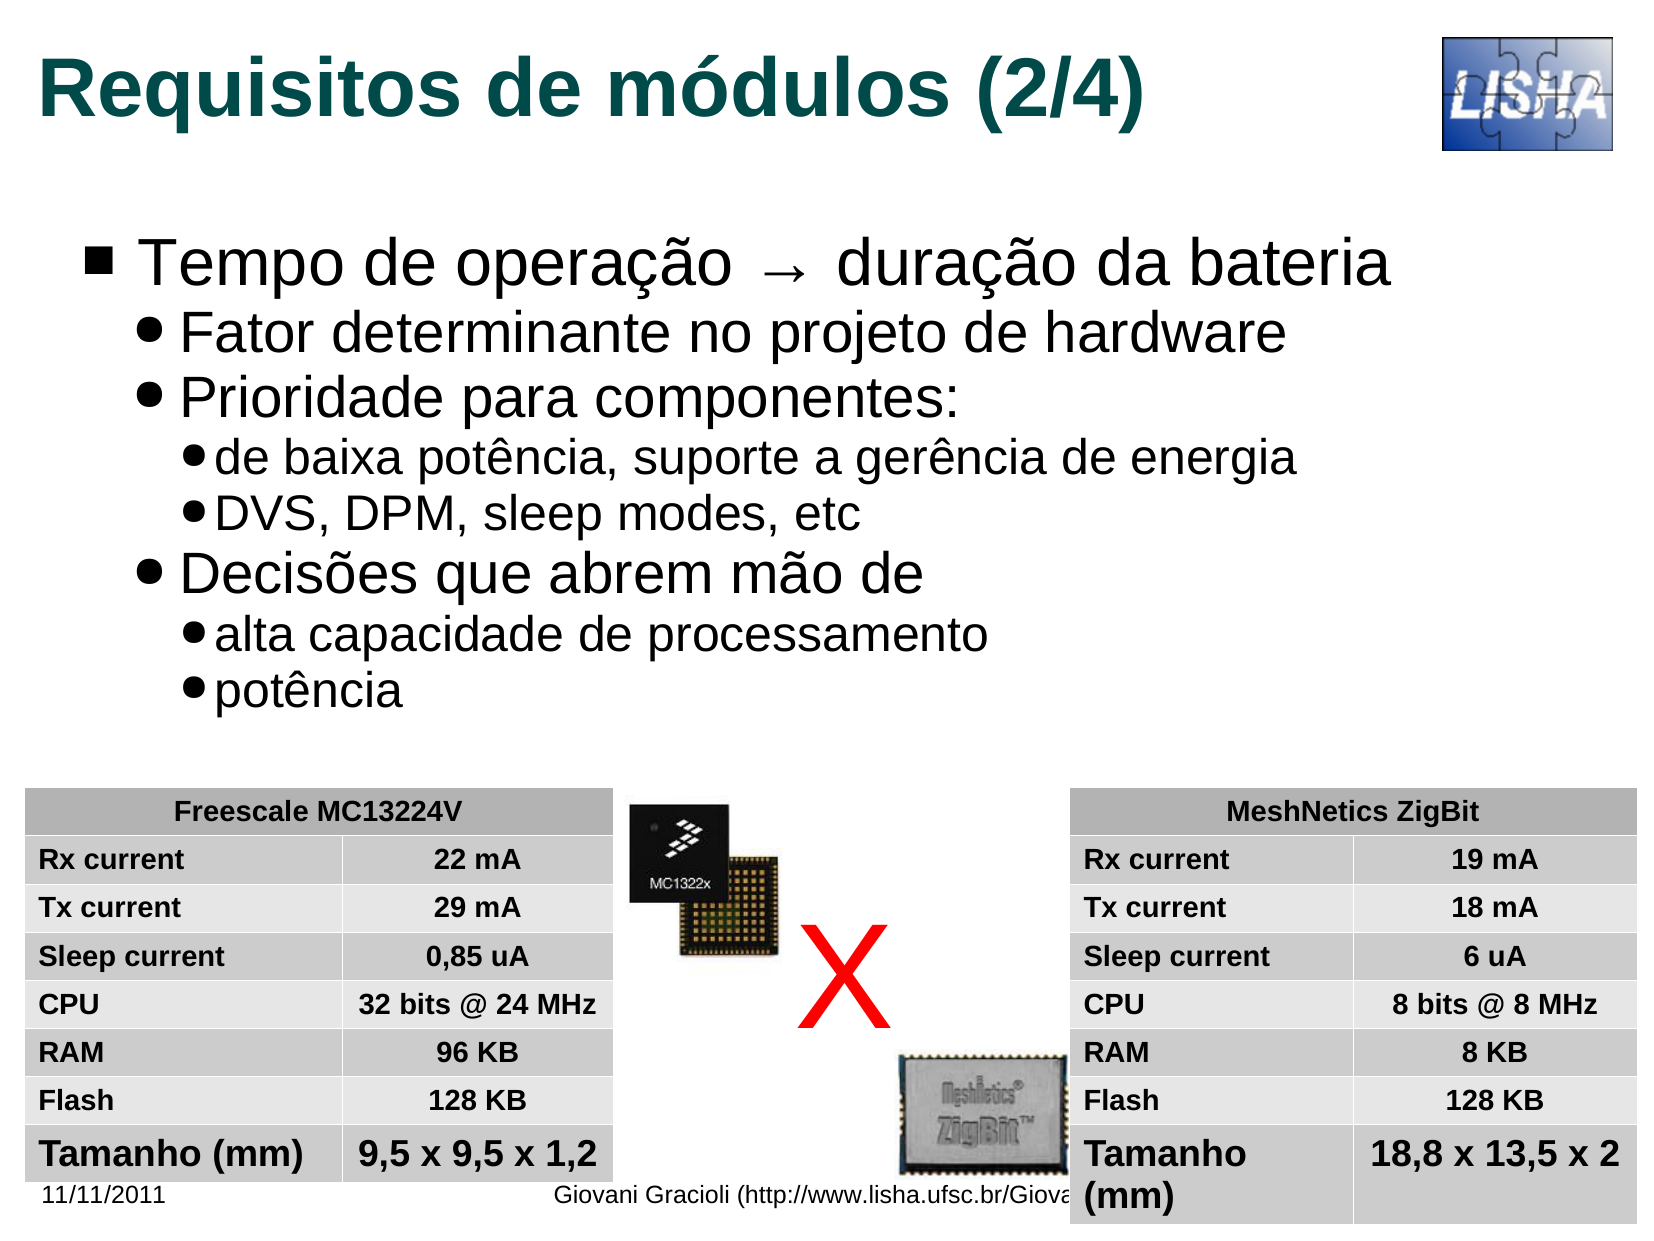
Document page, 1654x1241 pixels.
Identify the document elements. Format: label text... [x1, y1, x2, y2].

table_cell Tamanho (mm) [1070, 1125, 1353, 1224]
table_cell Flash [25, 1077, 342, 1124]
picture [1442, 37, 1613, 151]
table_cell 8 KB [1354, 1029, 1637, 1076]
table_cell 128 KB [343, 1077, 613, 1124]
table_cell 9,5 x 9,5 x 1,2 [343, 1125, 613, 1182]
table_cell CPU [25, 981, 342, 1028]
table_cell 128 KB [1354, 1077, 1637, 1124]
table_cell 0,85 uA [343, 933, 613, 980]
table_cell Tx current [1070, 885, 1353, 932]
table_cell 18,8 x 13,5 x 2 [1354, 1125, 1637, 1224]
picture [614, 785, 791, 976]
table_cell Flash [1070, 1077, 1353, 1124]
table_cell 22 mA [343, 836, 613, 884]
table_cell Tx current [25, 885, 342, 932]
table_cell Sleep current [1070, 933, 1353, 980]
table_cell Rx current [25, 836, 342, 884]
table_cell CPU [1070, 981, 1353, 1028]
table_cell 29 mA [343, 885, 613, 932]
table_header Freescale MC13224V [25, 788, 613, 835]
table_cell Sleep current [25, 933, 342, 980]
table_cell 32 bits @ 24 MHz [343, 981, 613, 1028]
picture [894, 1049, 1069, 1183]
table_cell RAM [1070, 1029, 1353, 1076]
table_cell Tamanho (mm) [25, 1125, 342, 1182]
table_cell 6 uA [1354, 933, 1637, 980]
table_cell 8 bits @ 8 MHz [1354, 981, 1637, 1028]
table_cell Rx current [1070, 836, 1353, 884]
table_header MeshNetics ZigBit [1070, 788, 1637, 835]
table_cell 18 mA [1354, 885, 1637, 932]
table_cell RAM [25, 1029, 342, 1076]
table_cell 19 mA [1354, 836, 1637, 884]
title Requisitos de módulos (2/4) [37, 37, 1426, 151]
list Tempo de operação → duração da bateria Fator determinante no projeto de hardware Prioridade para componentes: de baixa potência, suporte a gerência de energia DVS, DPM, sleep modes, etc Decisões que abrem mão de alta capacidade de processamento potência [37, 225, 1613, 751]
table_cell 96 KB [343, 1029, 613, 1076]
text_box X [794, 892, 895, 1061]
